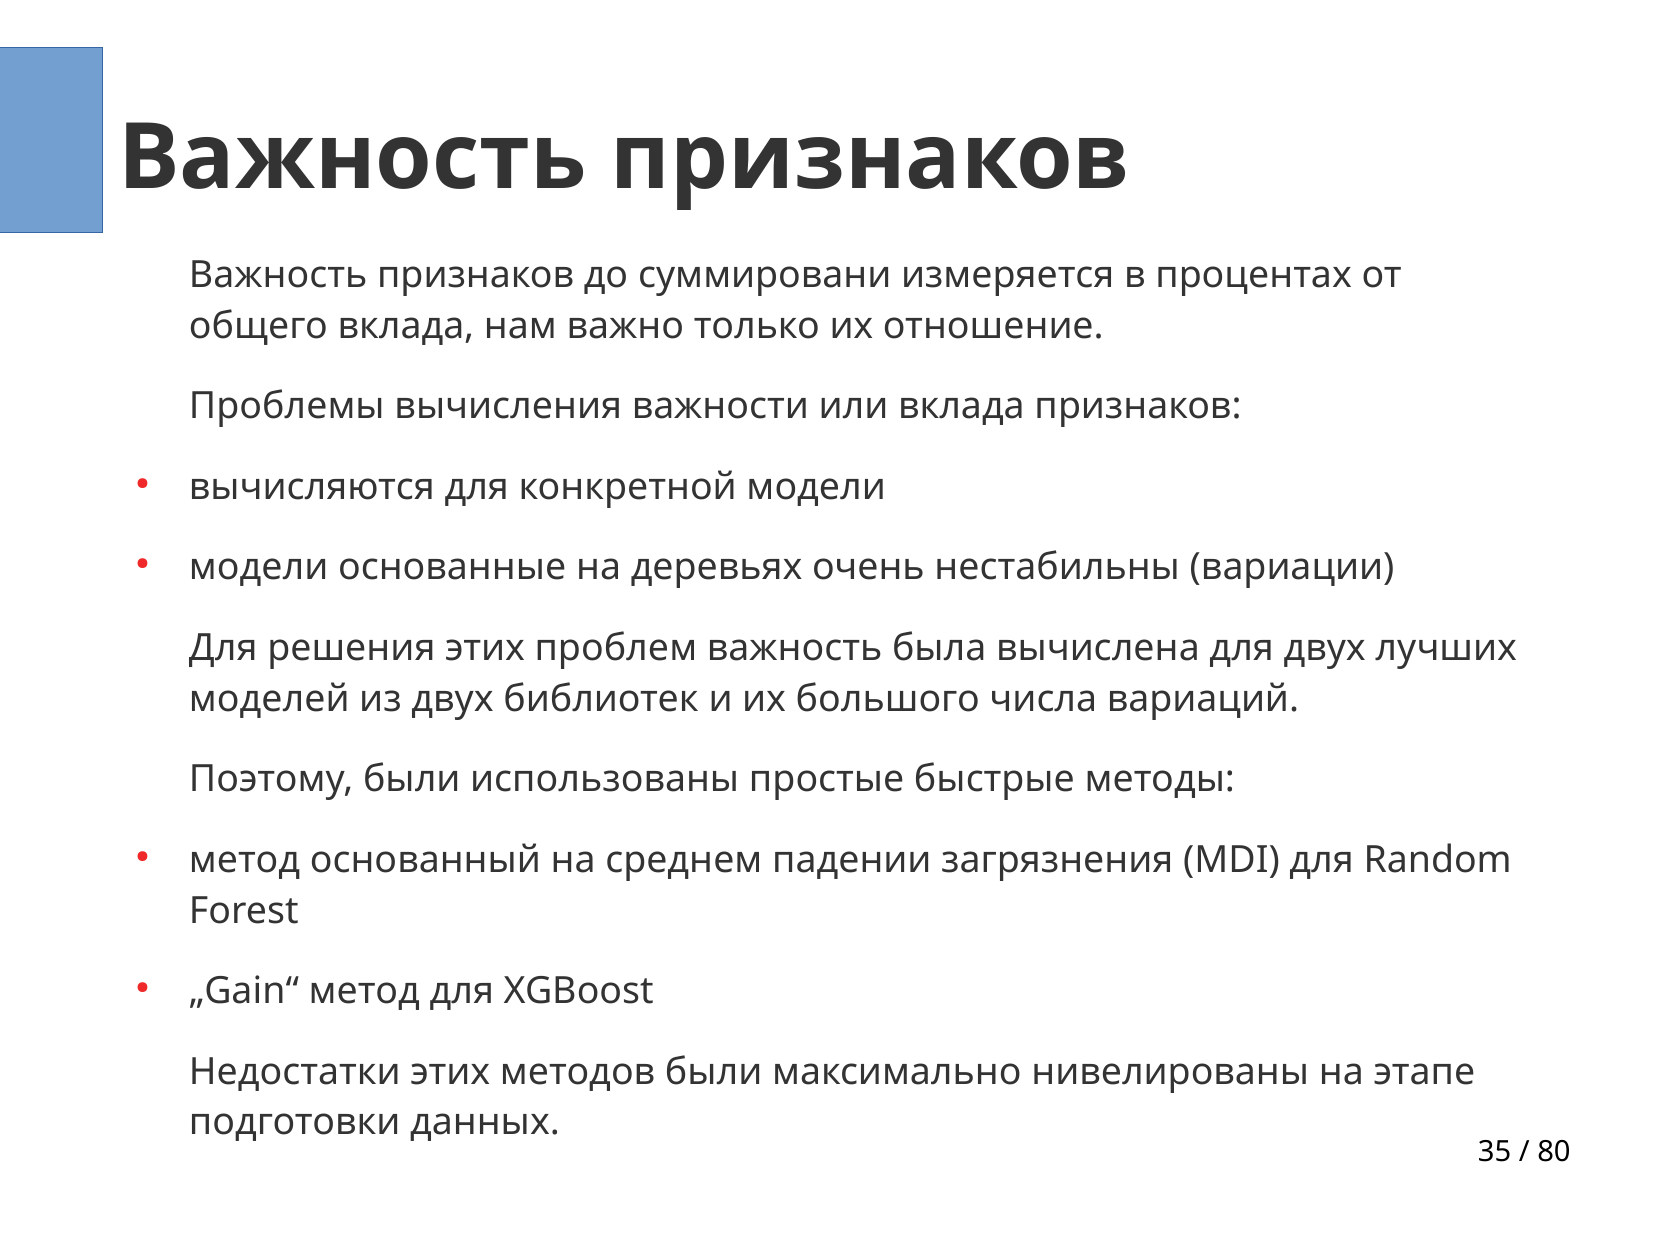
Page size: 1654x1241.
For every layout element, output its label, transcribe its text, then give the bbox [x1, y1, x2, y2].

list Важность признаков до суммировани измеряется в процентах от общего вклада, нам важно только их отношение. Проблемы вычисления важности или вклада признаков: вычисляются для конкретной модели модели основанные на деревьях очень нестабильны (вариации) Для решения этих проблем важность была вычислена для двух лучших моделей из двух библиотек и их большого числа вариаций. Поэтому, были использованы простые быстрые методы: метод основанный на среднем падении загрязнения (MDI) для Random Forest „Gain“ метод для XGBoost Недостатки этих методов были максимально нивелированы на этапе подготовки данных. [118, 247, 1536, 1126]
title Важность признаков [118, 49, 1571, 257]
text_box [0, 47, 103, 233]
